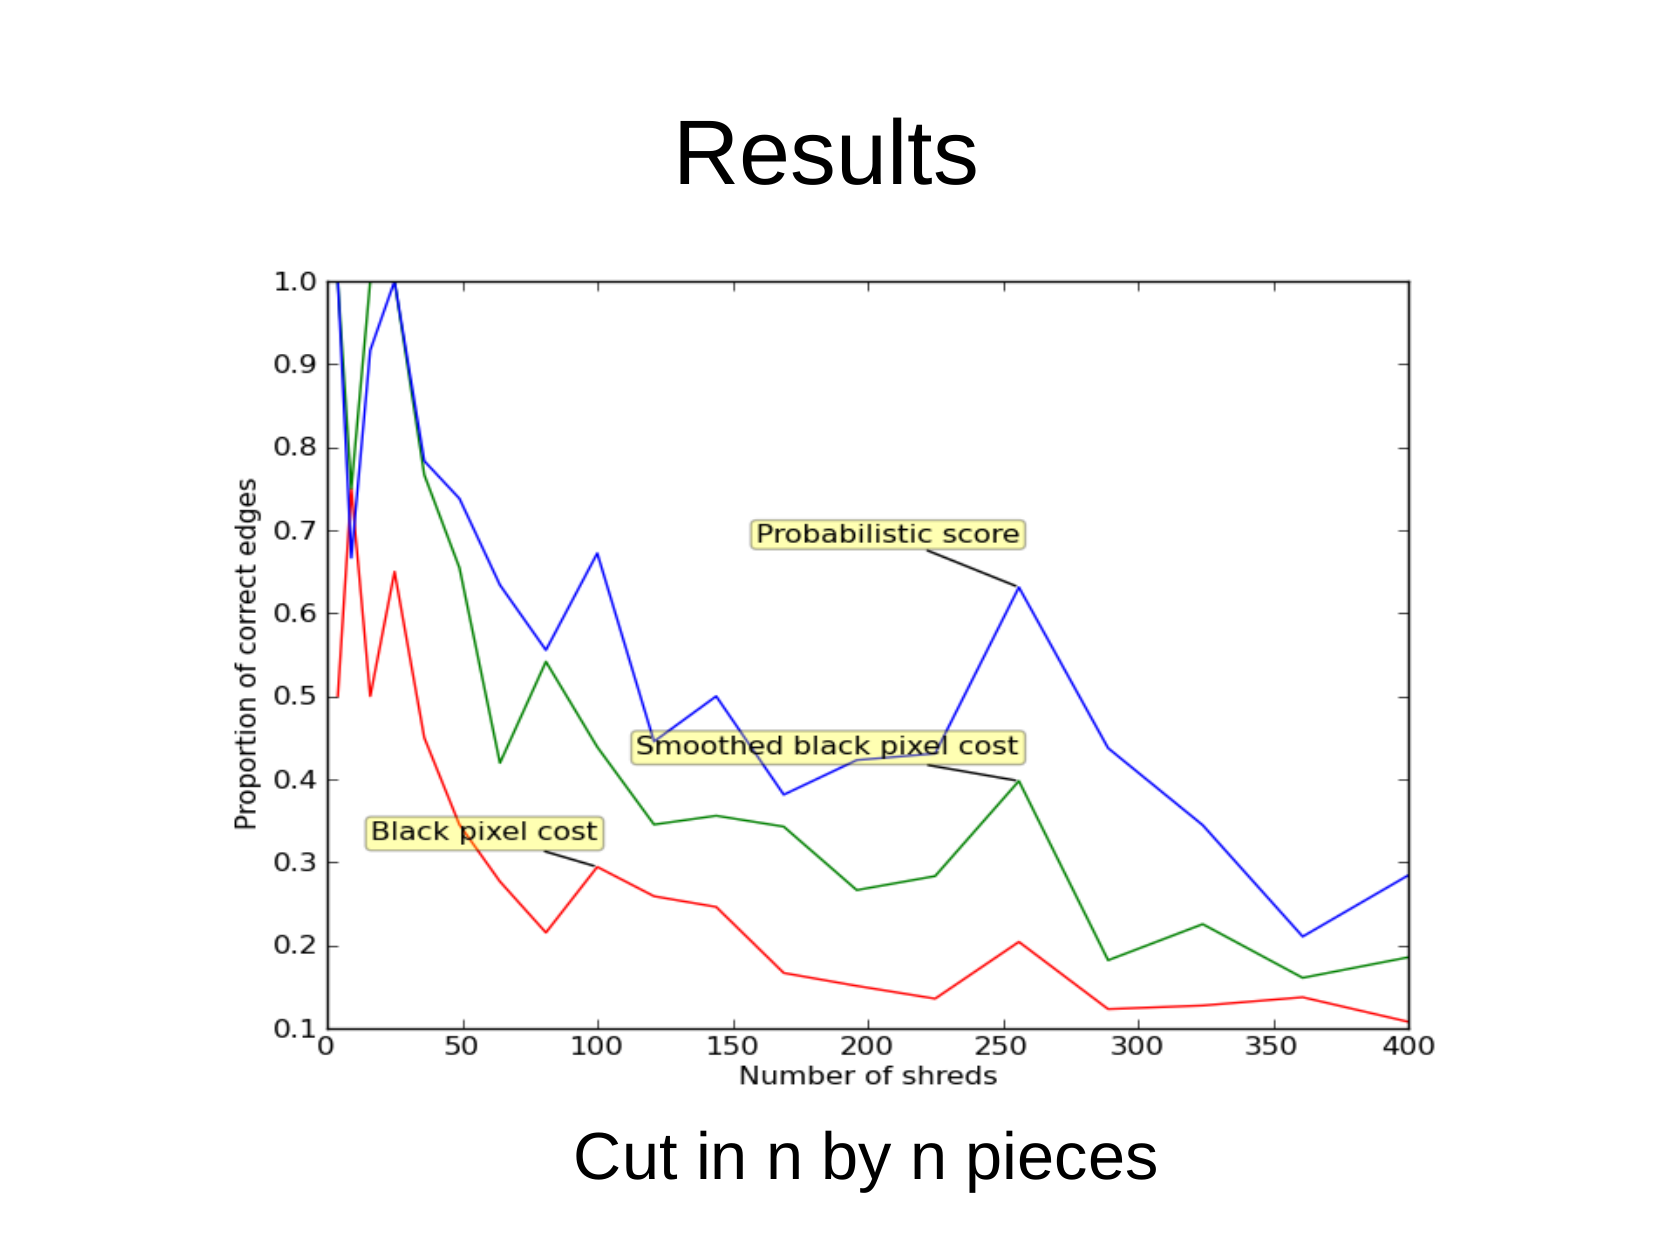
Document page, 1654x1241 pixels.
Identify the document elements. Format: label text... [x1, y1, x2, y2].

title Results [82, 49, 1571, 257]
list Cut in n by n pieces [59, 389, 1548, 1209]
picture [153, 188, 1548, 1123]
